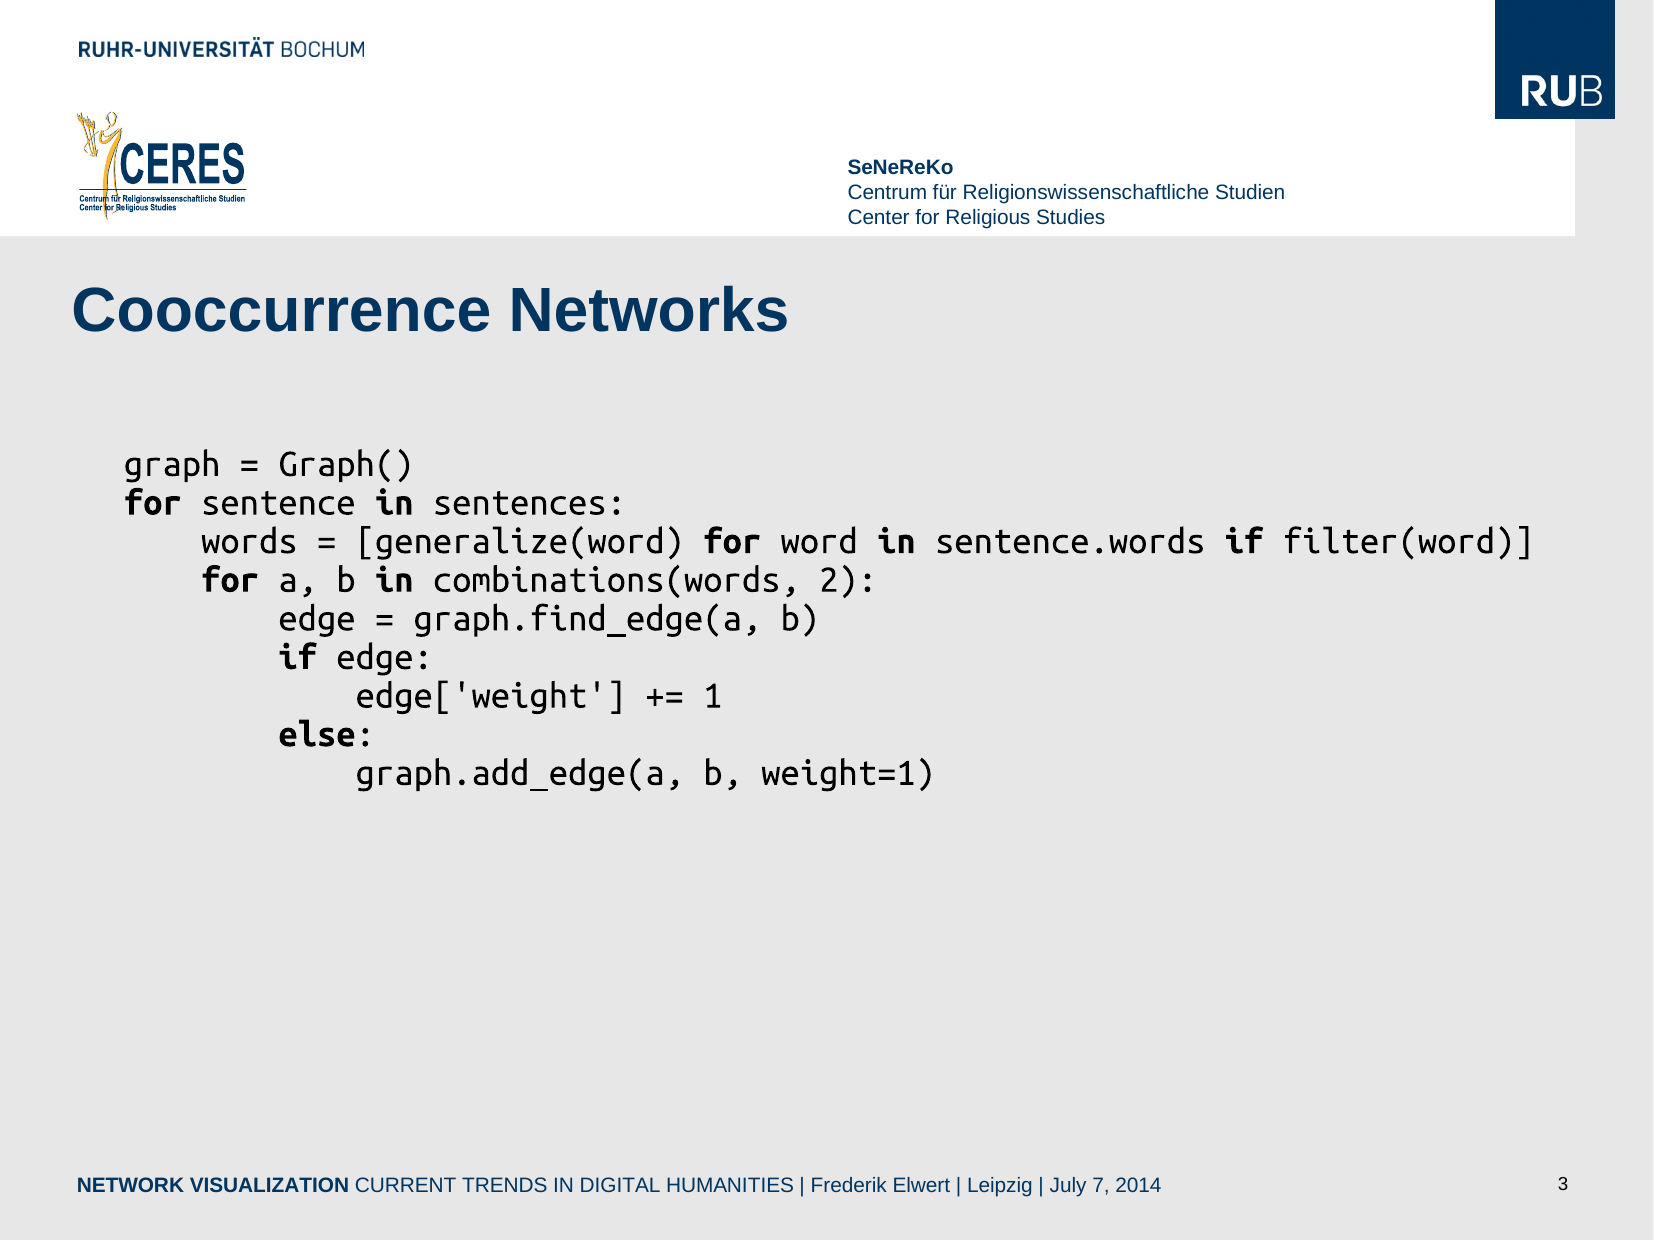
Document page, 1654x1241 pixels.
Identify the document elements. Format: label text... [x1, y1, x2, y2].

title Cooccurrence Networks [71, 269, 1571, 433]
picture [79, 37, 364, 57]
picture [1495, 0, 1615, 119]
picture [125, 448, 1529, 792]
